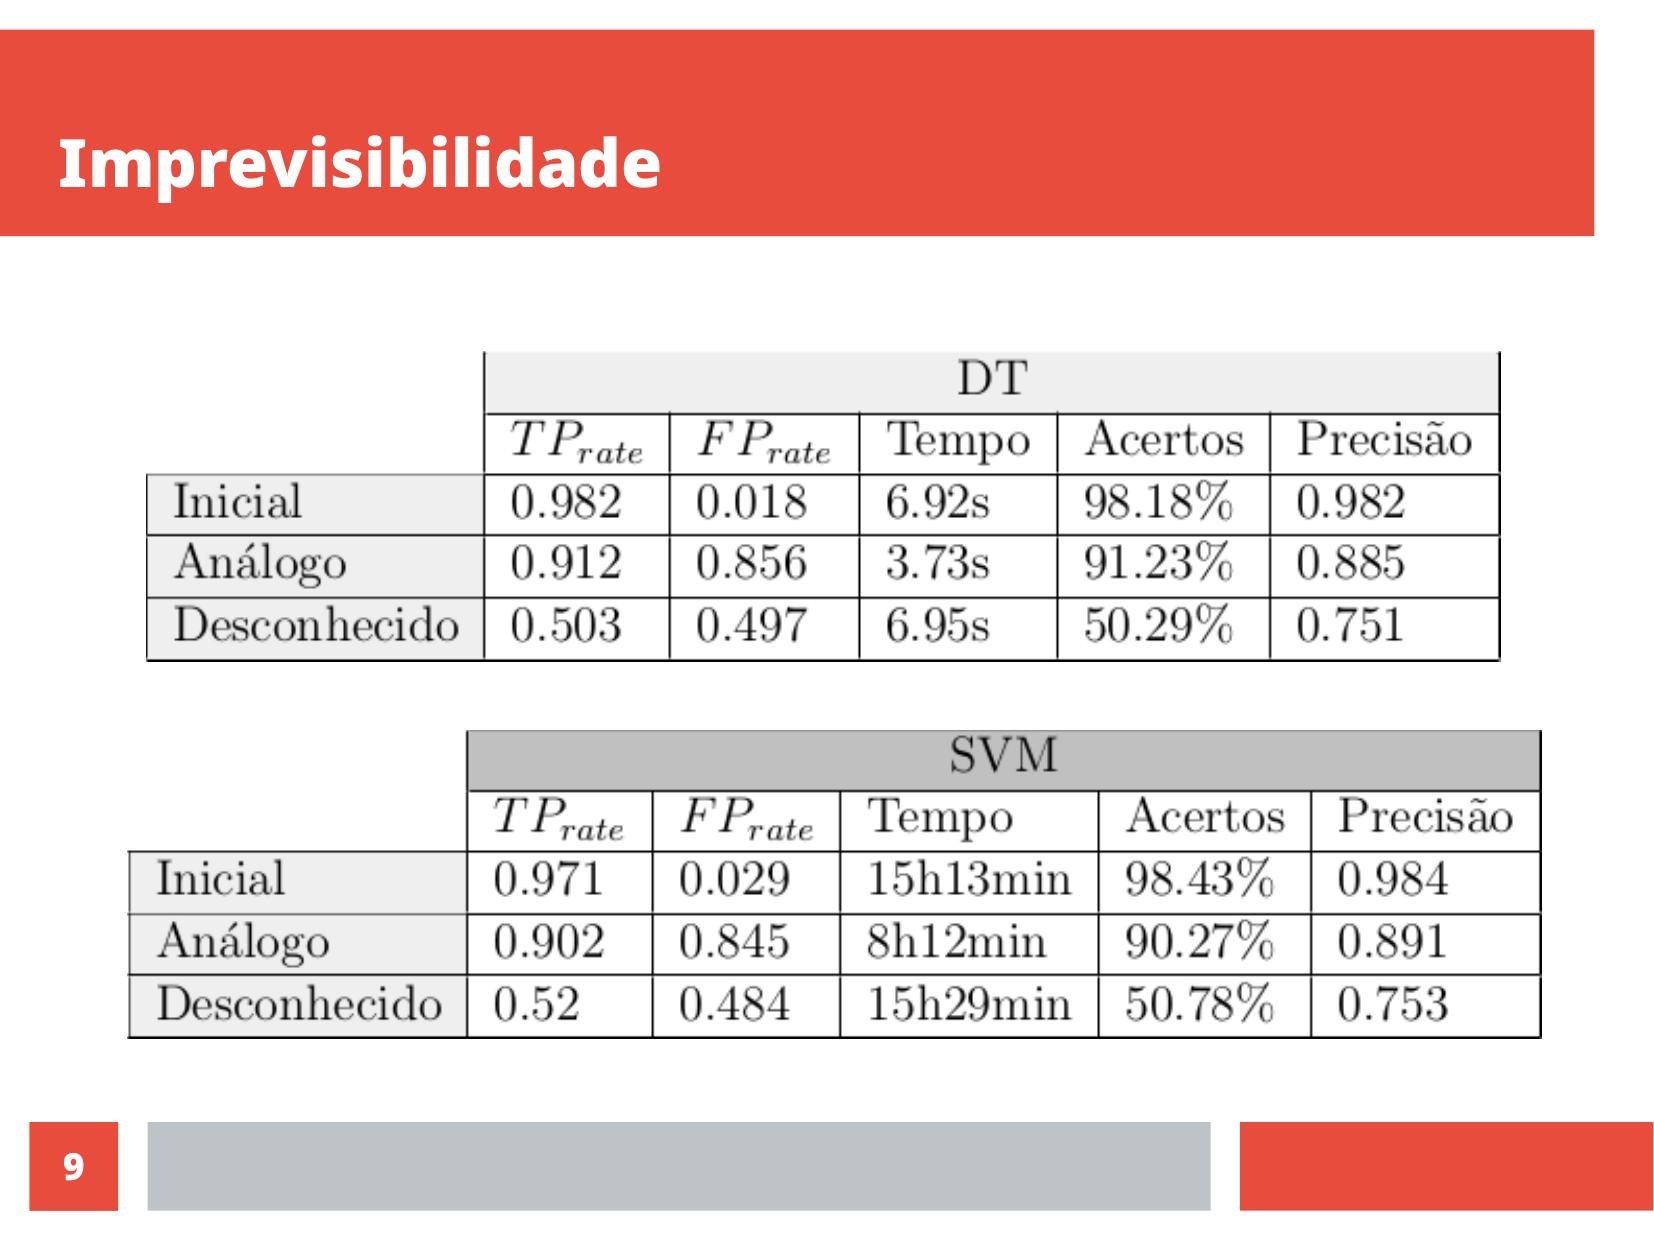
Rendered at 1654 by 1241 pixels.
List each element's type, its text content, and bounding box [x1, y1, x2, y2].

picture [146, 351, 1501, 662]
picture [127, 730, 1542, 1039]
title Imprevisibilidade [59, 59, 1595, 207]
